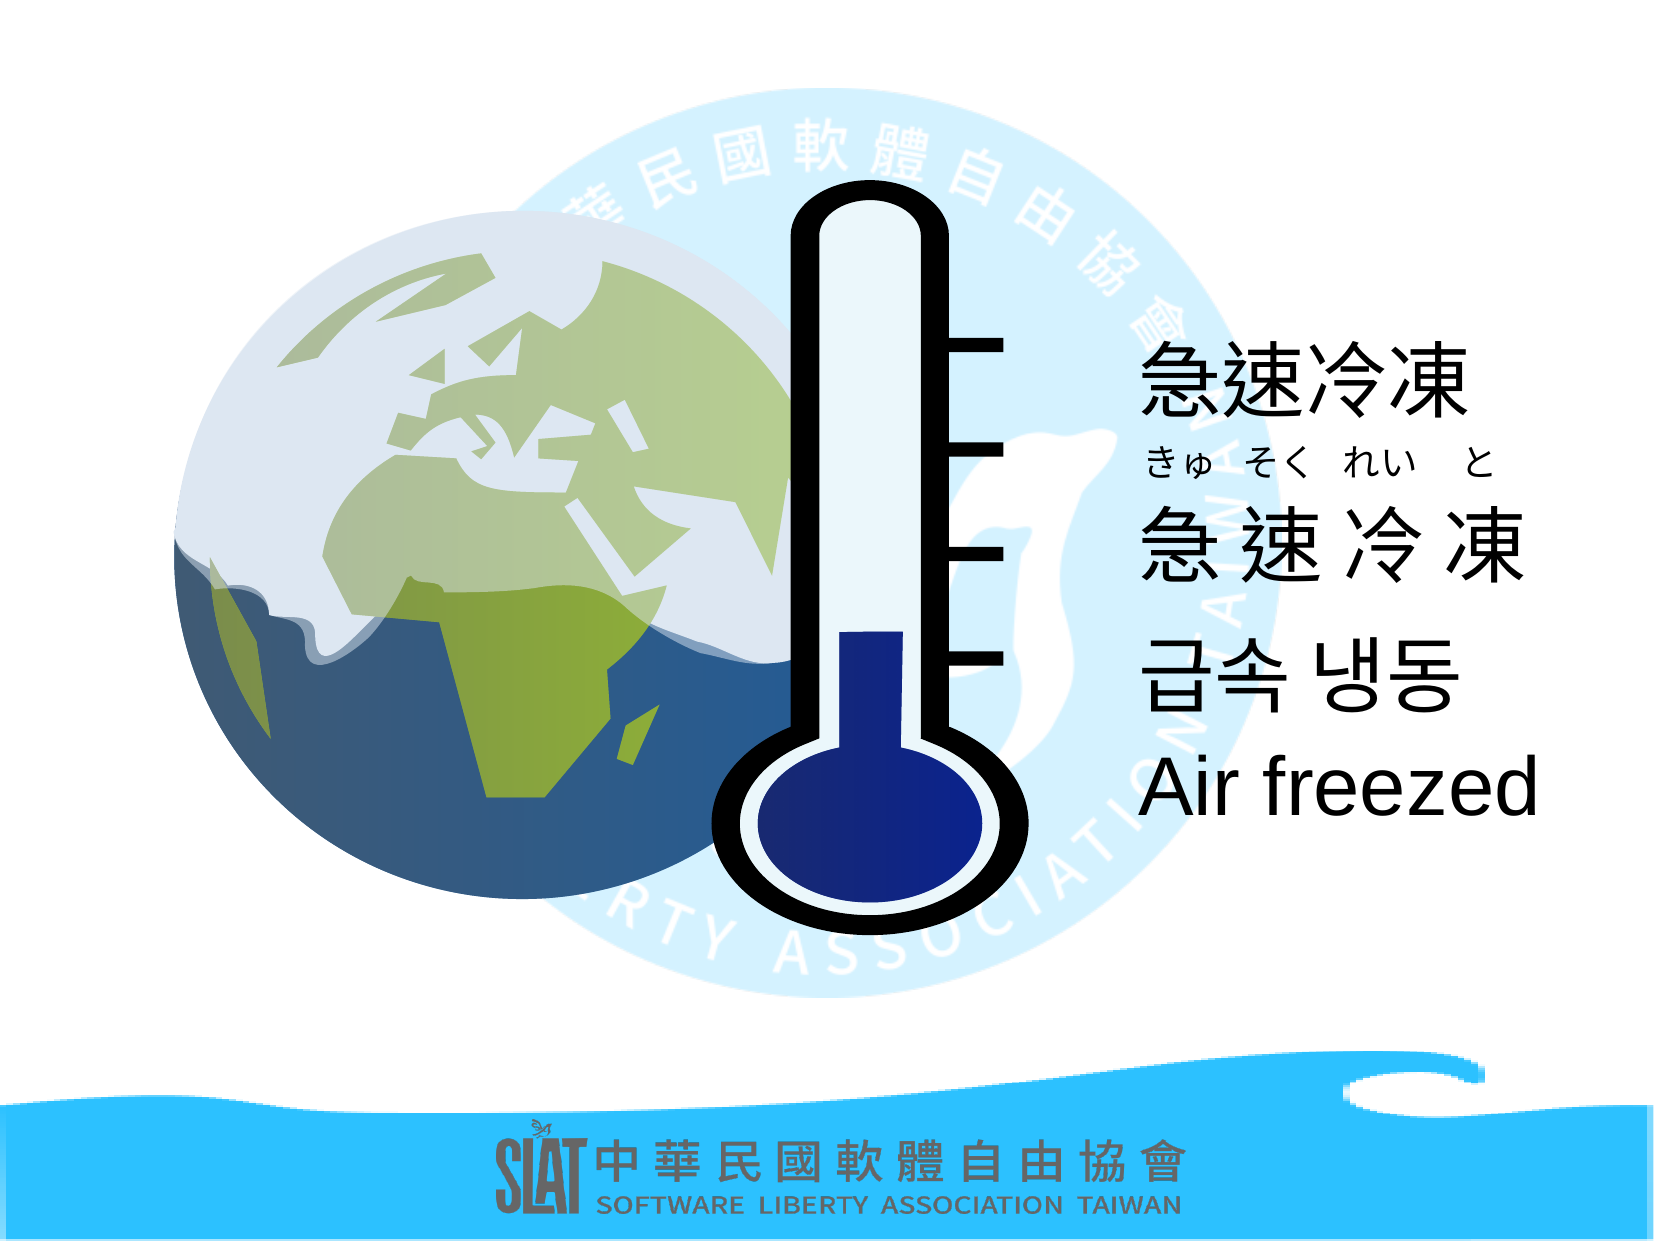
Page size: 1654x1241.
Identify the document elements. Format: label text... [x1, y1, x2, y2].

picture [0, 1051, 1654, 1241]
text_box 急速冷凍 [1123, 307, 1487, 420]
text_box 급속 냉동 [1123, 602, 1508, 715]
text_box 急 速 冷 凍 [1123, 472, 1552, 586]
text_box きゅ そく れい と [1127, 425, 1527, 472]
picture [164, 150, 1041, 949]
text_box Air freezed [1123, 732, 1556, 826]
